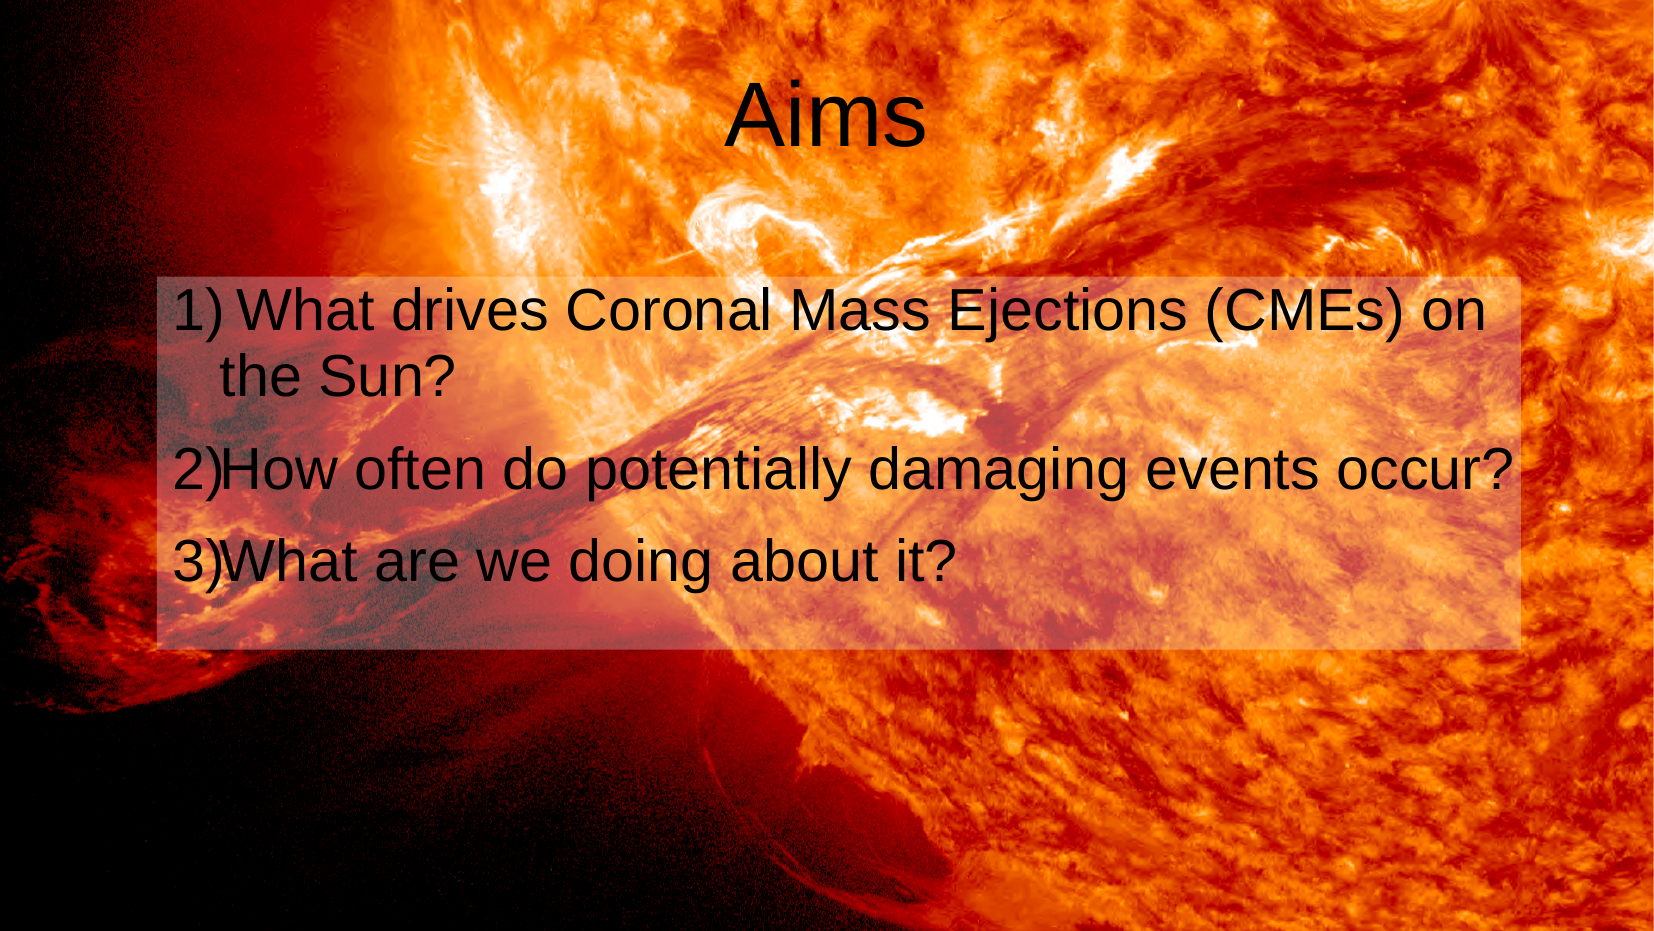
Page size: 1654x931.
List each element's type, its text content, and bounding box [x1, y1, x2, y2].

title Aims [82, 37, 1571, 193]
list What drives Coronal Mass Ejections (CMEs) on the Sun? How often do potentially damaging events occur? What are we doing about it? [156, 276, 1521, 650]
picture [0, 0, 1654, 931]
